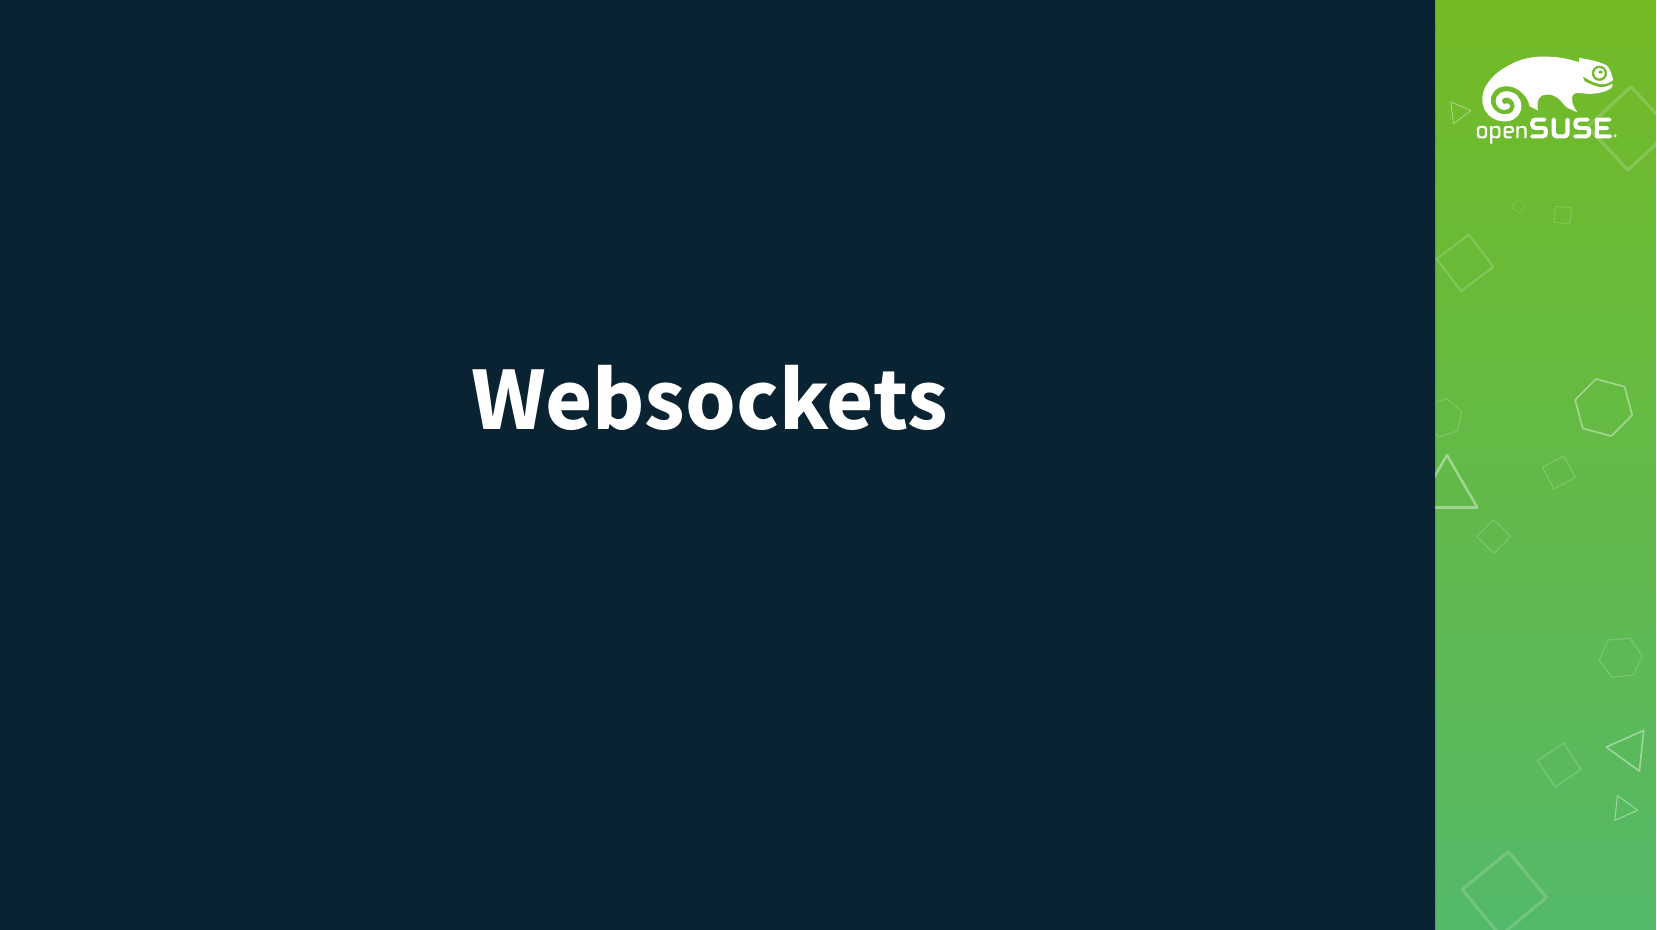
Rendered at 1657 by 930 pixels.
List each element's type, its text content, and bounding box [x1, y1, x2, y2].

list Websockets [82, 37, 1338, 757]
